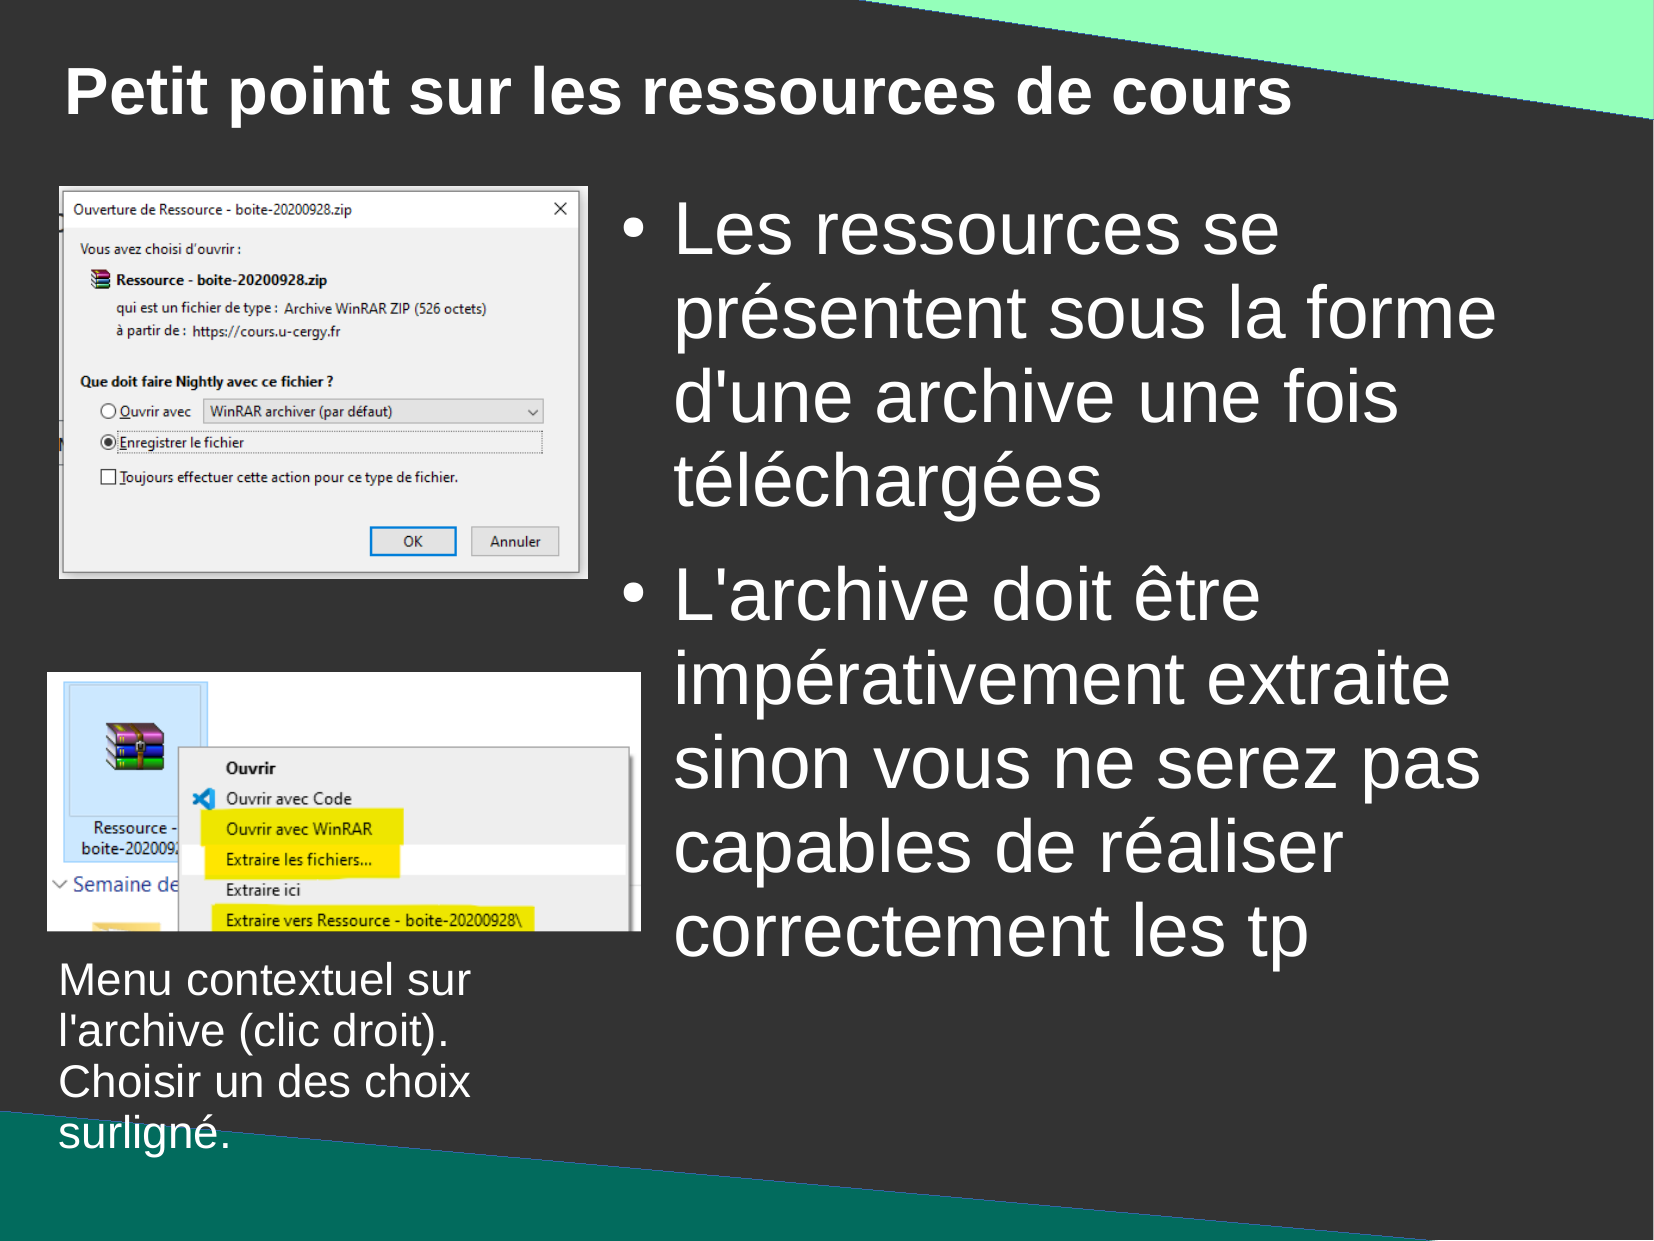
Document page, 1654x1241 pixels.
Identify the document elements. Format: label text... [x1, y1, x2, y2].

picture [47, 672, 641, 954]
text_box [859, 0, 1654, 120]
title Petit point sur les ressources de cours [64, 54, 1553, 157]
title Menu contextuel sur l'archive (clic droit). Choisir un des choix surligné. [59, 953, 630, 1159]
picture [59, 186, 588, 579]
list Les ressources se présentent sous la forme d'une archive une fois téléchargées L'archive doit être impérativement extraite sinon vous ne serez pas capables de réaliser correctement les tp [602, 186, 1620, 1099]
